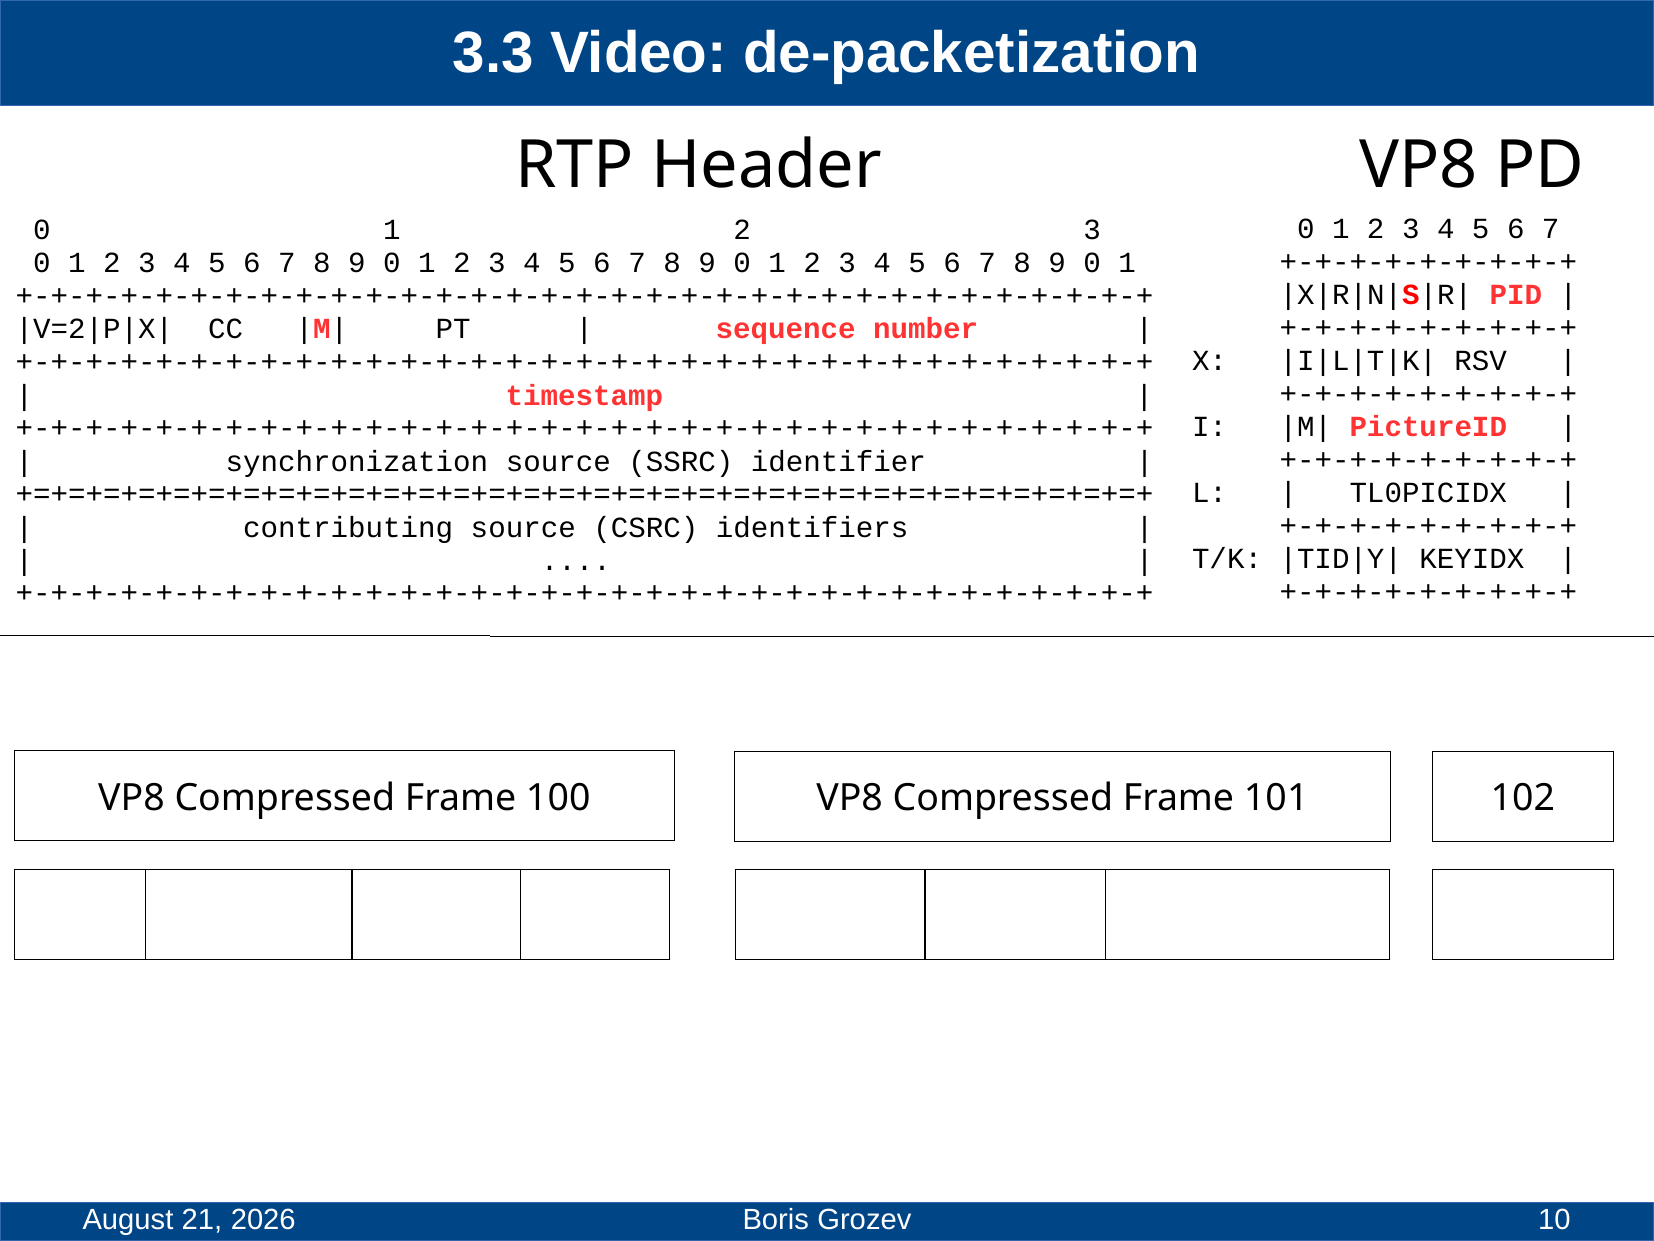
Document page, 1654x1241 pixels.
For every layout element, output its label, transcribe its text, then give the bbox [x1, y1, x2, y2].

text_box 0 1 2 3 4 5 6 7 +-+-+-+-+-+-+-+-+ |X|R|N|S|R| PID | +-+-+-+-+-+-+-+-+ X: |I|L|T|K| RSV | +-+-+-+-+-+-+-+-+ I: |M| PictureID | +-+-+-+-+-+-+-+-+ L: | TL0PICIDX | +-+-+-+-+-+-+-+-+ T/K: |TID|Y| KEYIDX | +-+-+-+-+-+-+-+-+ [1124, 206, 1593, 618]
text_box 102 [1432, 751, 1614, 842]
text_box VP8 Compressed Frame 101 [734, 751, 1391, 842]
title 3.3 Video: de-packetization [0, 0, 1654, 106]
text_box RTP Header [500, 109, 756, 202]
text_box VP8 PD [1344, 109, 1515, 201]
text_box VP8 Compressed Frame 100 [14, 750, 675, 841]
text_box 0 1 2 3 0 1 2 3 4 5 6 7 8 9 0 1 2 3 4 5 6 7 8 9 0 1 2 3 4 5 6 7 8 9 0 1 +-+-+-+-+-+-+-+-+-+-+-+-+-+-+-+-+-+-+-+-+-+-+-+-+-+-+-+-+-+-+-+-+ |V=2|P|X| CC |M| PT | sequence number | +-+-+-+-+-+-+-+-+-+-+-+-+-+-+-+-+-+-+-+-+-+-+-+-+-+-+-+-+-+-+-+-+ | timestamp | +-+-+-+-+-+-+-+-+-+-+-+-+-+-+-+-+-+-+-+-+-+-+-+-+-+-+-+-+-+-+-+-+ | synchronization source (SSRC) identifier | +=+=+=+=+=+=+=+=+=+=+=+=+=+=+=+=+=+=+=+=+=+=+=+=+=+=+=+=+=+=+=+=+ | contributing source (CSRC) identifiers | | .... | +-+-+-+-+-+-+-+-+-+-+-+-+-+-+-+-+-+-+-+-+-+-+-+-+-+-+-+-+-+-+-+-+ [0, 208, 1169, 620]
